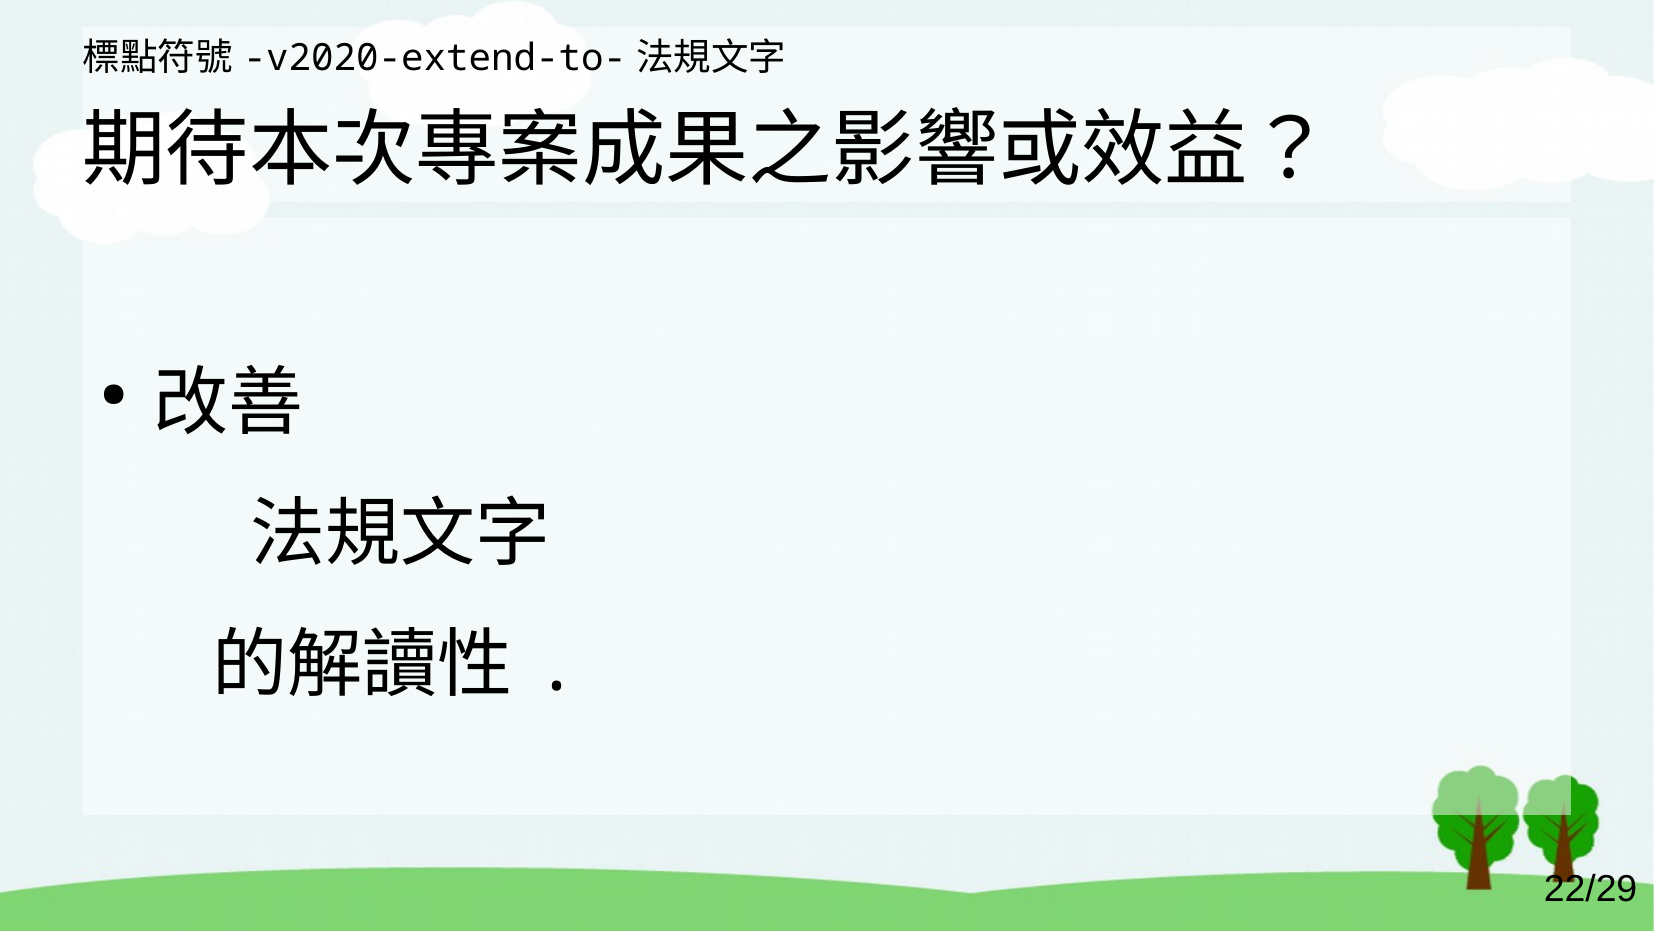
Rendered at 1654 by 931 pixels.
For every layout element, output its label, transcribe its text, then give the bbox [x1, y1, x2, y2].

list 改善 法規文字 的解讀性. [82, 217, 1571, 815]
title 標點符號-v2020-extend-to-法規文字 期待本次專案成果之影響或效益？ [82, 37, 1571, 193]
picture [0, 0, 1654, 931]
text_box <編號>/29 [1192, 860, 1653, 931]
